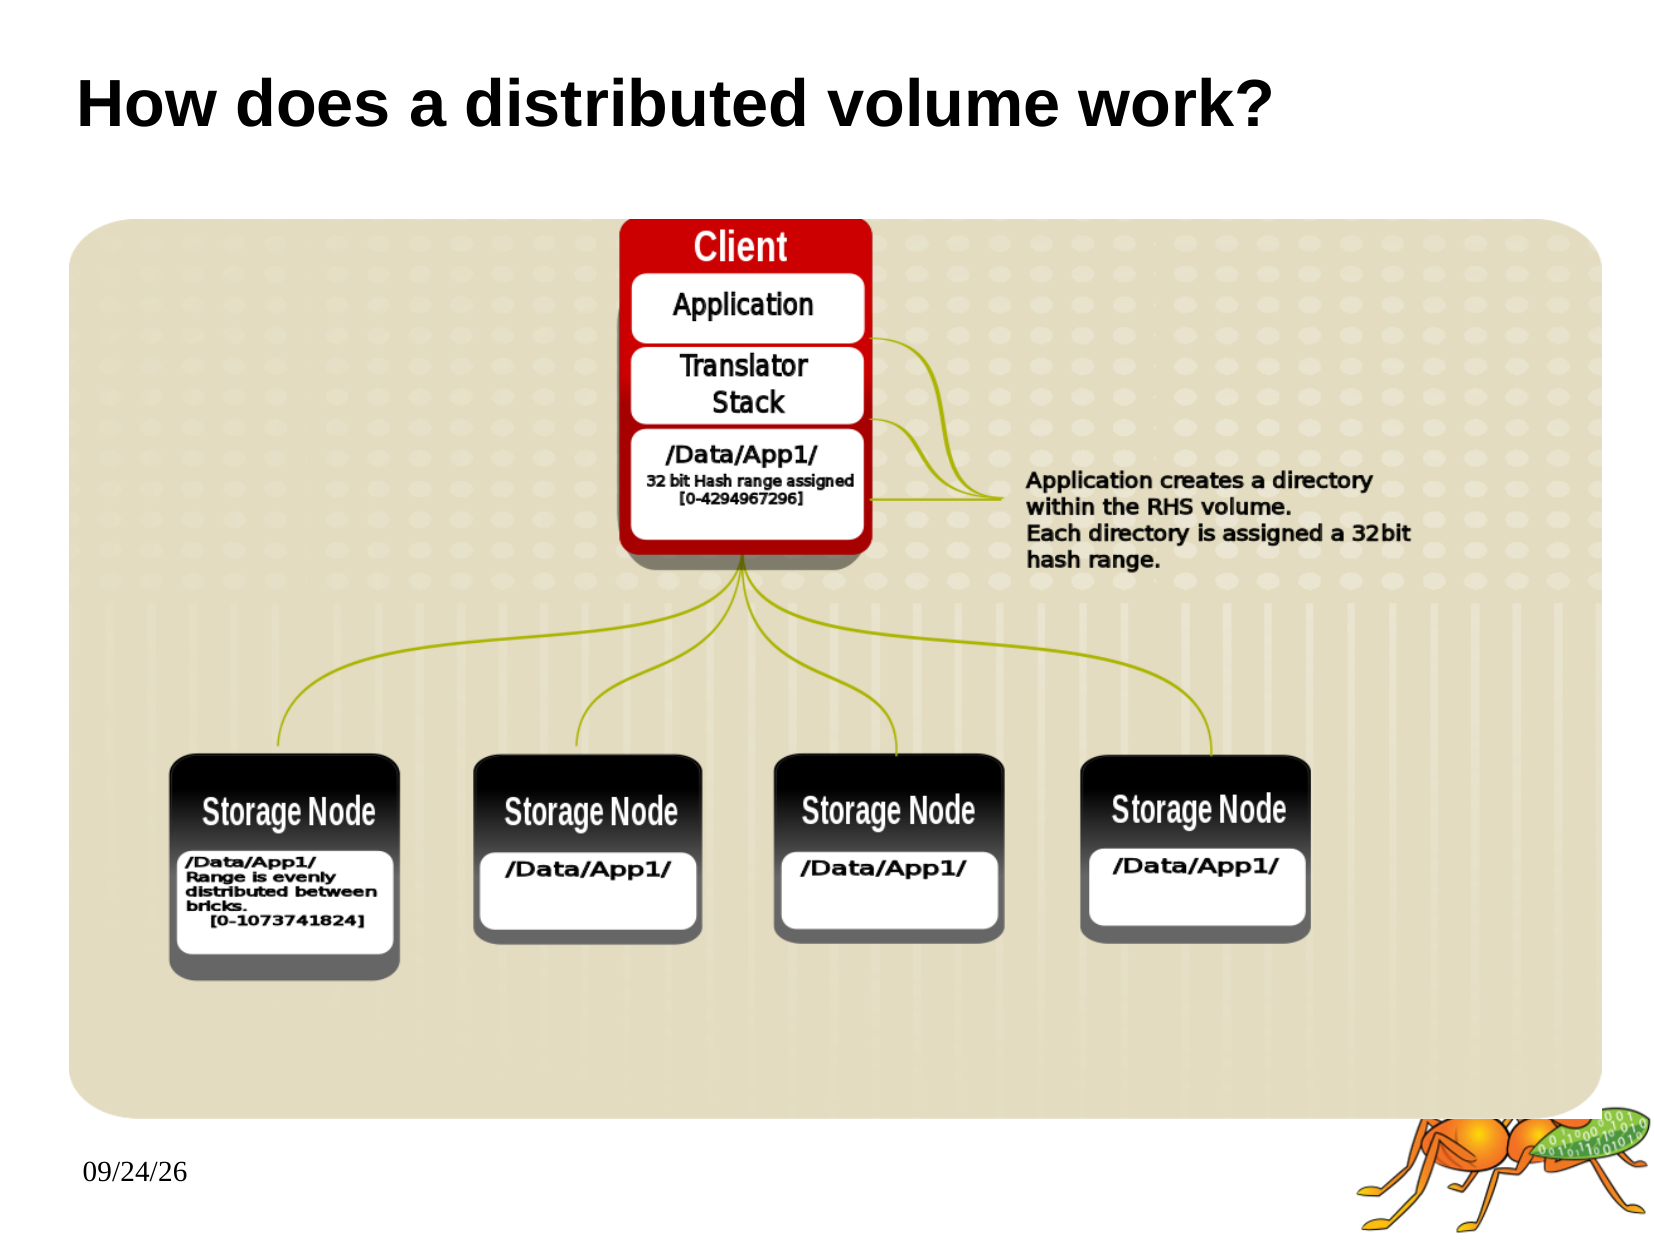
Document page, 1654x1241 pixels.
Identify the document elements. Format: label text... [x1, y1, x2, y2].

text_box How does a distributed volume work? [41, 59, 1312, 149]
picture [69, 219, 1654, 1235]
